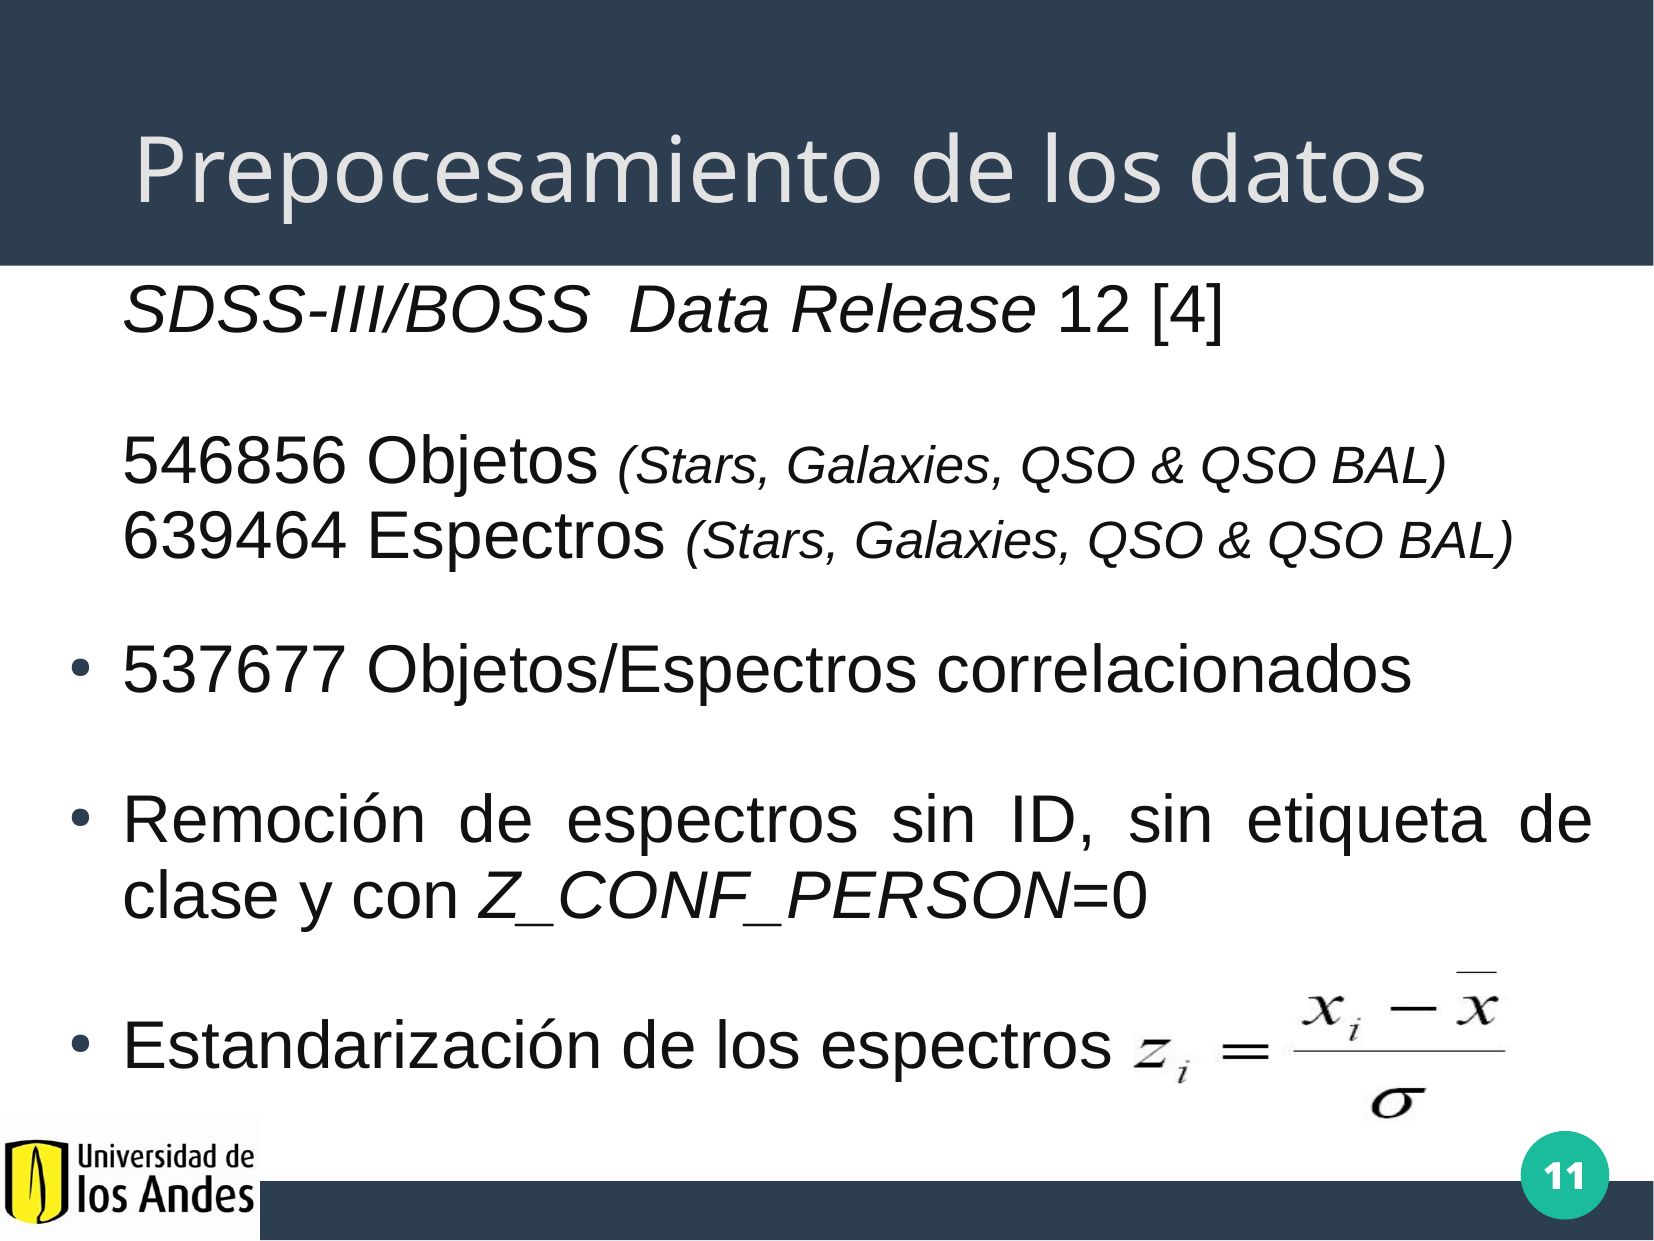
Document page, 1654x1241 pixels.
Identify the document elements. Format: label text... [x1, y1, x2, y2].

picture [1116, 938, 1544, 1123]
title Prepocesamiento de los datos [59, 88, 1595, 246]
picture [0, 1116, 260, 1241]
list SDSS-III/BOSS Data Release 12 [4] 546856 Objetos (Stars, Galaxies, QSO & QSO BAL) 639464 Espectros (Stars, Galaxies, QSO & QSO BAL) 537677 Objetos/Espectros correlacionados Remoción de espectros sin ID, sin etiqueta de clase y con Z_CONF_PERSON=0 Estandarización de los espectros [59, 271, 1595, 1099]
